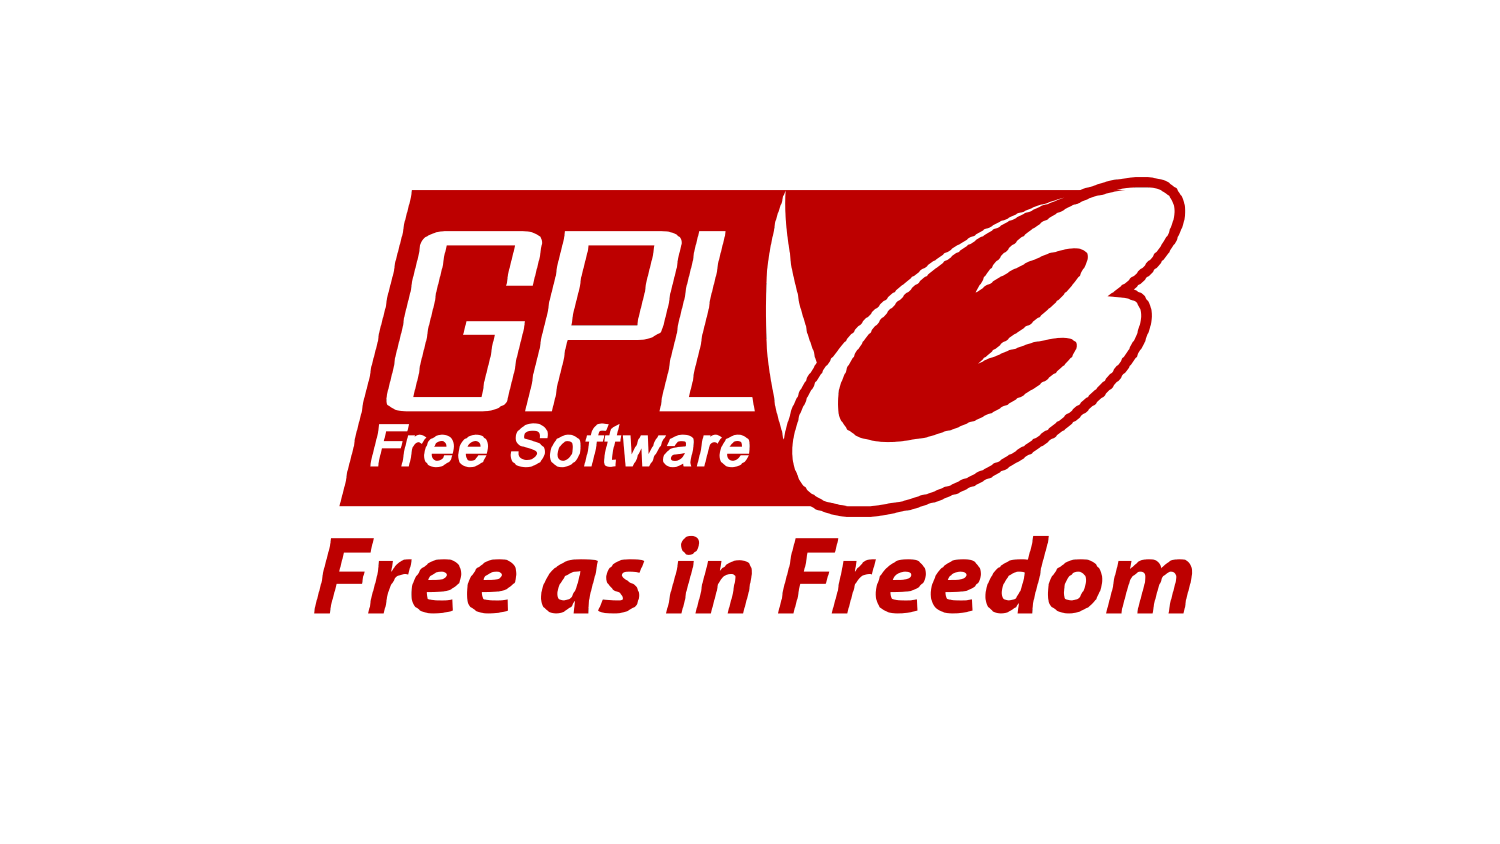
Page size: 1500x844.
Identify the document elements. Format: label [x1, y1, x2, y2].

picture [282, 91, 1218, 753]
